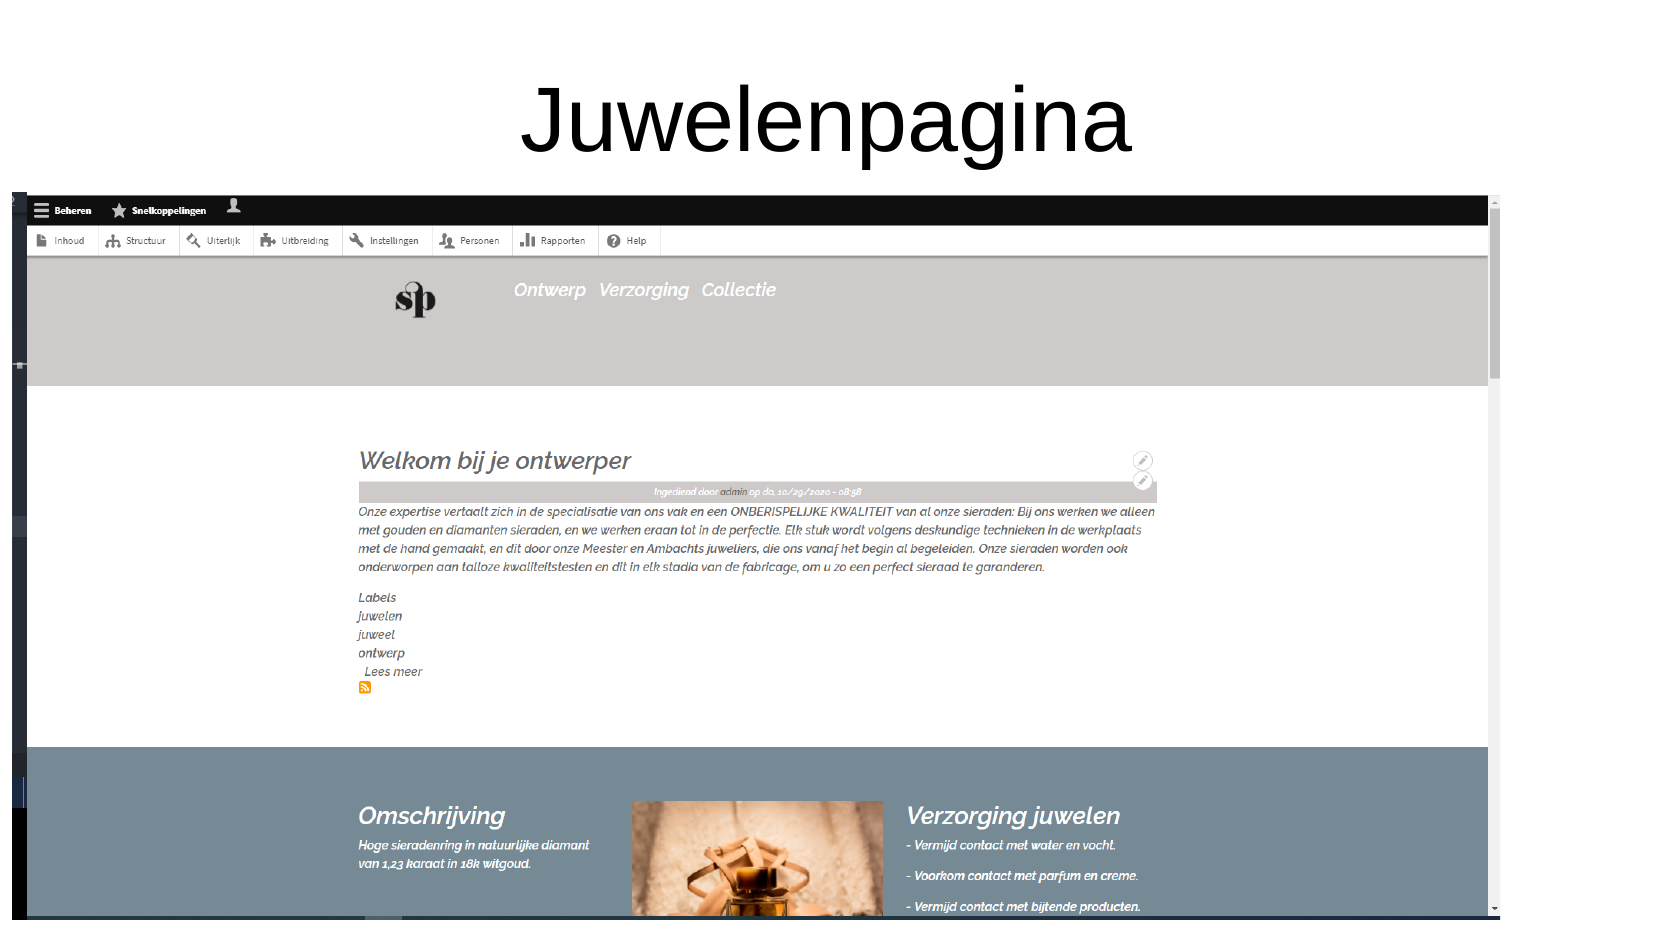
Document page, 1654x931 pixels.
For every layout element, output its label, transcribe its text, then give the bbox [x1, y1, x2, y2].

picture [12, 192, 1501, 920]
title Juwelenpagina [82, 37, 1571, 193]
